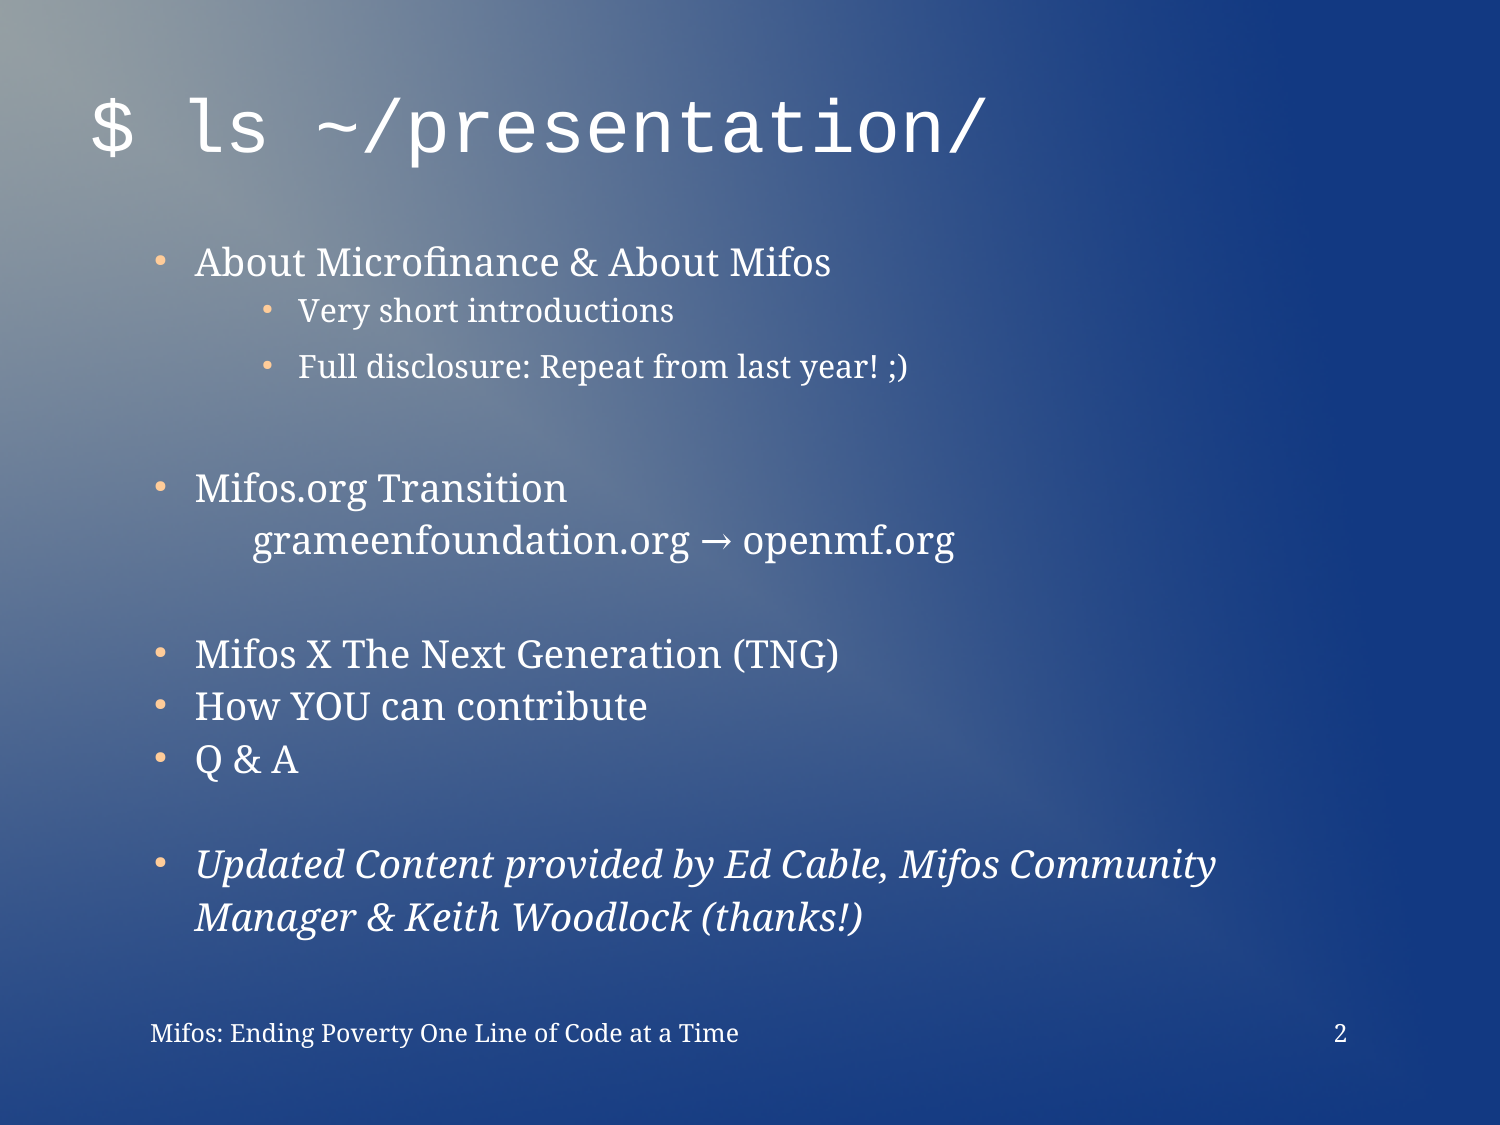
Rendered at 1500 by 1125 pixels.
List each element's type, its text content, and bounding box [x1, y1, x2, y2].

picture [0, 0, 1500, 1125]
slide_number <number> [1012, 1009, 1363, 1070]
title $ ls ~/presentation/ [75, 62, 1313, 175]
list About Microfinance & About Mifos Very short introductions Full disclosure: Repeat from last year! ;) Mifos.org Transition grameenfoundation.org → openmf.org Mifos X The Next Generation (TNG) How YOU can contribute Q & A Updated Content provided by Ed Cable, Mifos Community Manager & Keith Woodlock (thanks!) [125, 227, 1400, 958]
footer Mifos: Ending Poverty One Line of Code at a Time [135, 1009, 885, 1070]
